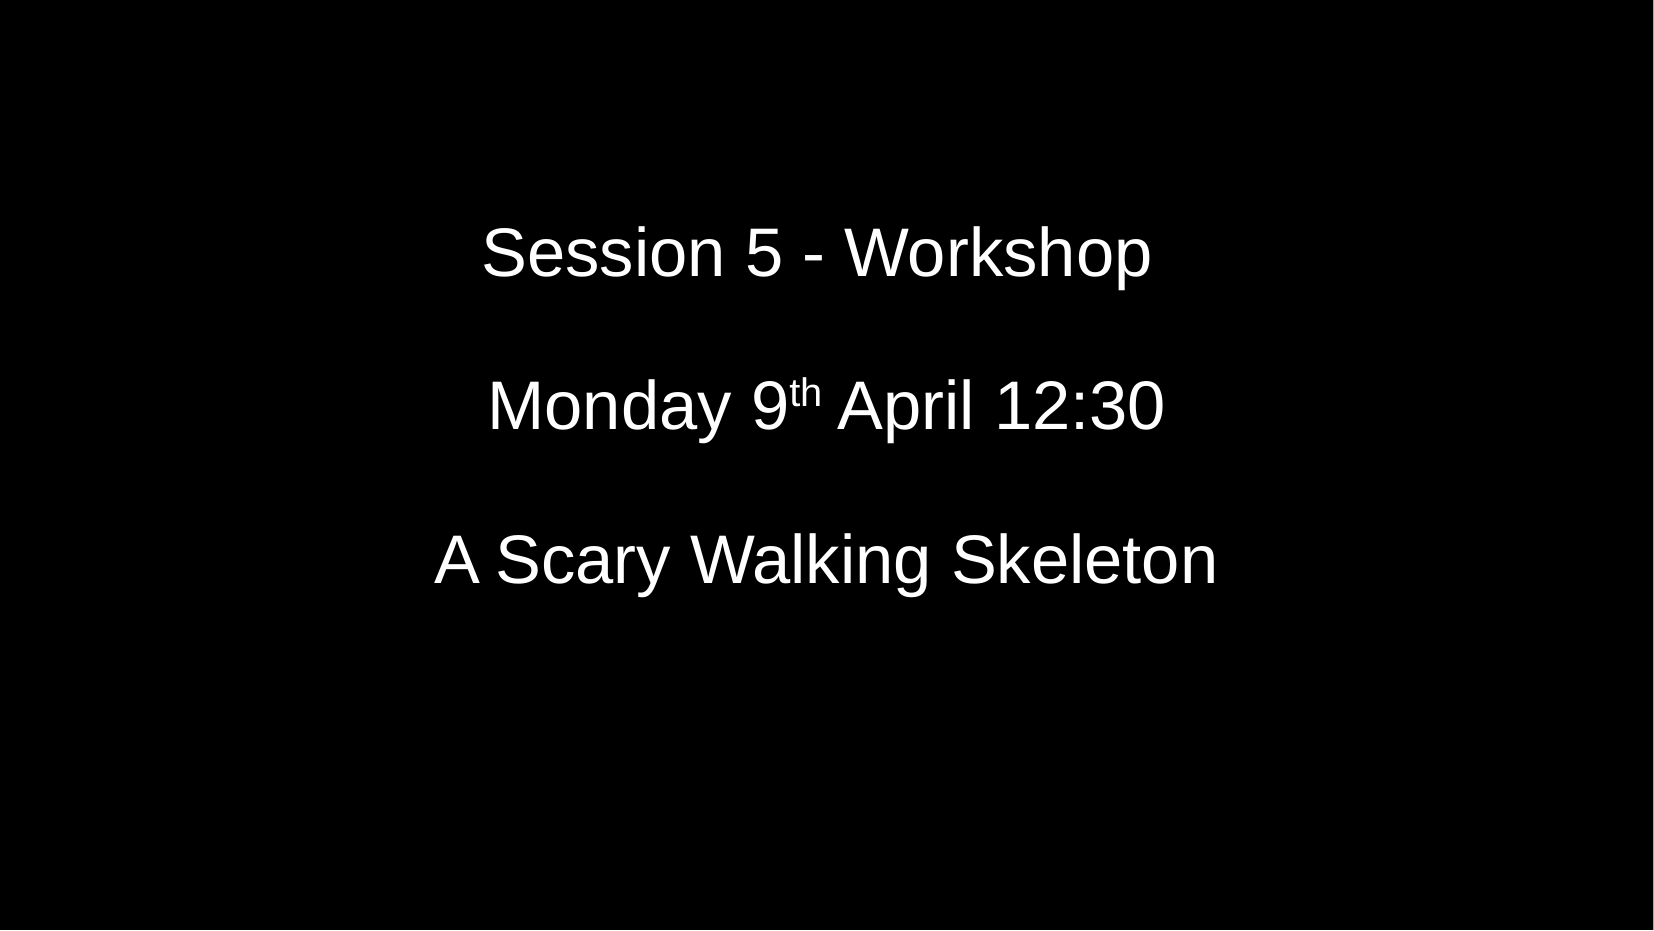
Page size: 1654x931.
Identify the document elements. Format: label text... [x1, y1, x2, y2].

title Session 5 - Workshop Monday 9th April 12:30 A Scary Walking Skeleton [82, 212, 1571, 600]
